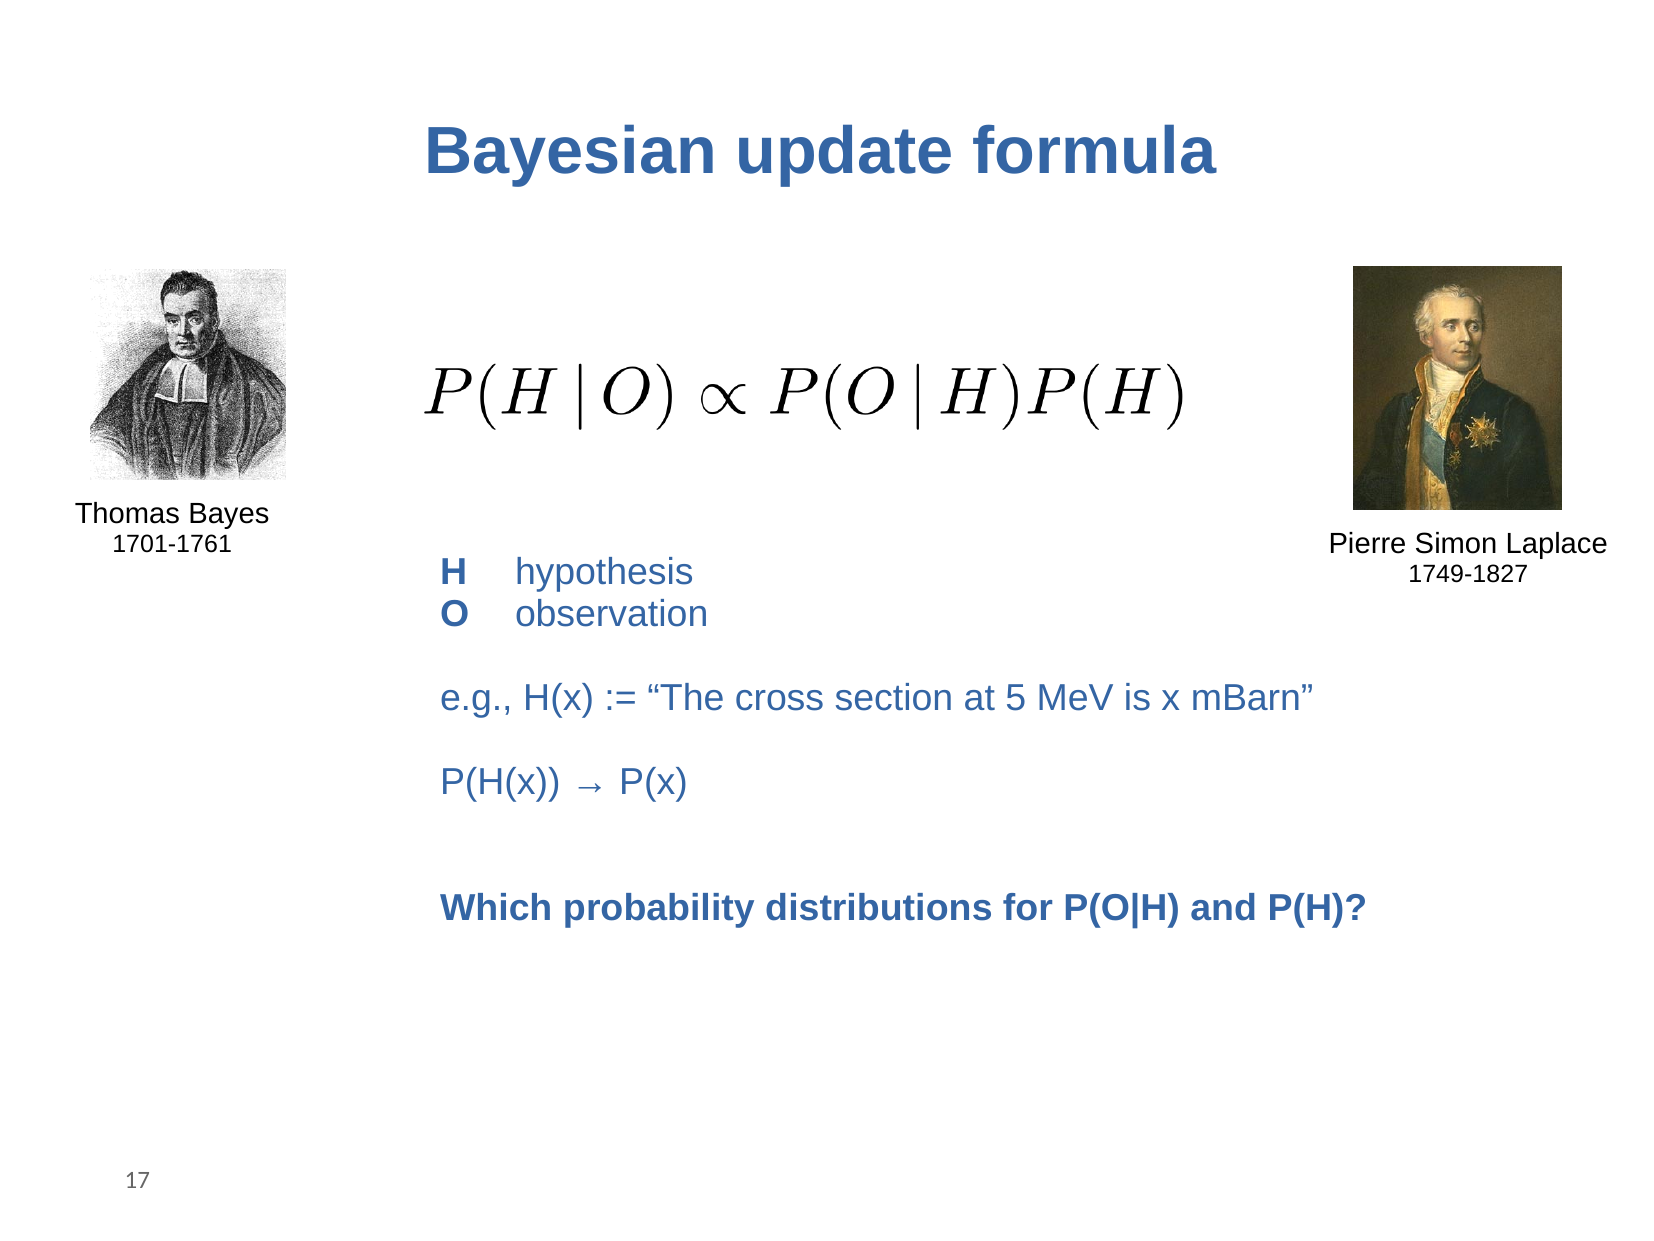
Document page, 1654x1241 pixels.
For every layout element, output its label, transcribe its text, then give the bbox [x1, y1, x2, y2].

text_box Thomas Bayes 1701-1761 [60, 489, 285, 566]
picture [1353, 266, 1562, 511]
text_box Pierre Simon Laplace 1749-1827 [1313, 519, 1624, 596]
title Bayesian update formula [212, 47, 1430, 255]
text_box H hypothesis O observation e.g., H(x) := “The cross section at 5 MeV is x mBarn” P(H(x)) → P(x) Which probability distributions for P(O|H) and P(H)? [425, 543, 1384, 937]
picture [420, 358, 1186, 436]
picture [90, 269, 286, 480]
